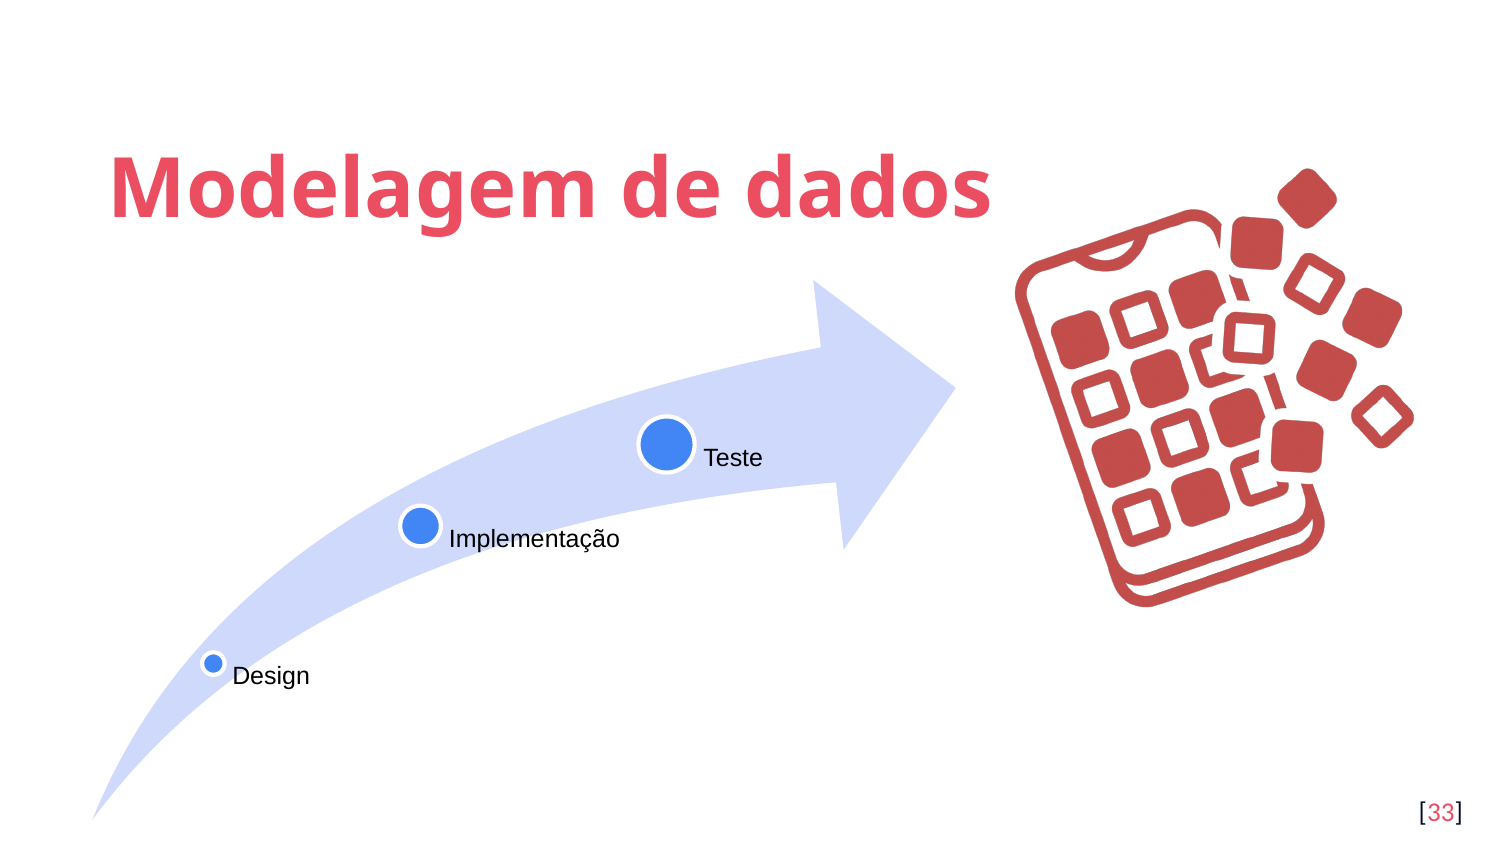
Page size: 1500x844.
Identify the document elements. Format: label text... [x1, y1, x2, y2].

text_box Teste [666, 444, 874, 820]
text_box Implementação [420, 526, 628, 820]
picture [986, 137, 1475, 627]
text_box [92, 279, 956, 820]
text_box Modelagem de dados [92, 104, 1408, 243]
text_box Design [213, 663, 415, 820]
slide_number [33] [1403, 779, 1494, 844]
